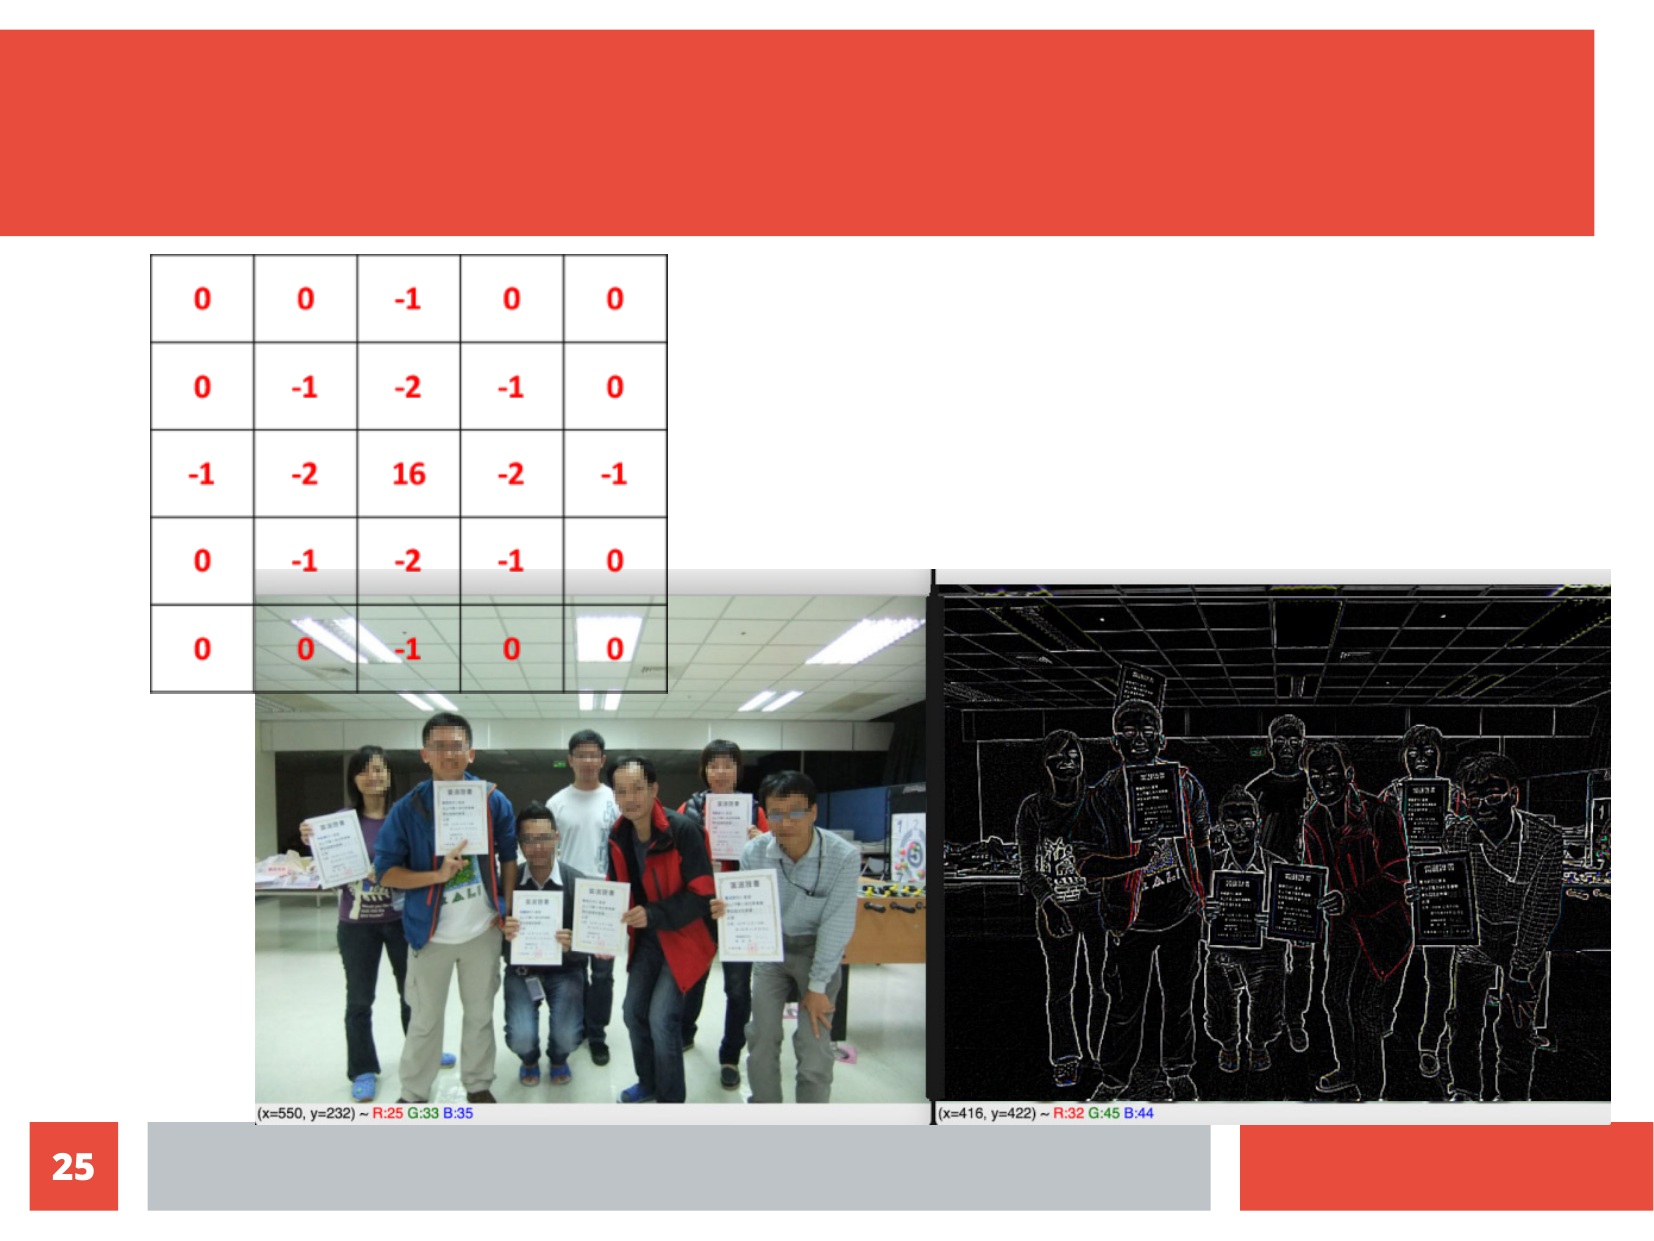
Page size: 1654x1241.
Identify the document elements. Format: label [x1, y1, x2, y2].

picture [150, 254, 1611, 1126]
